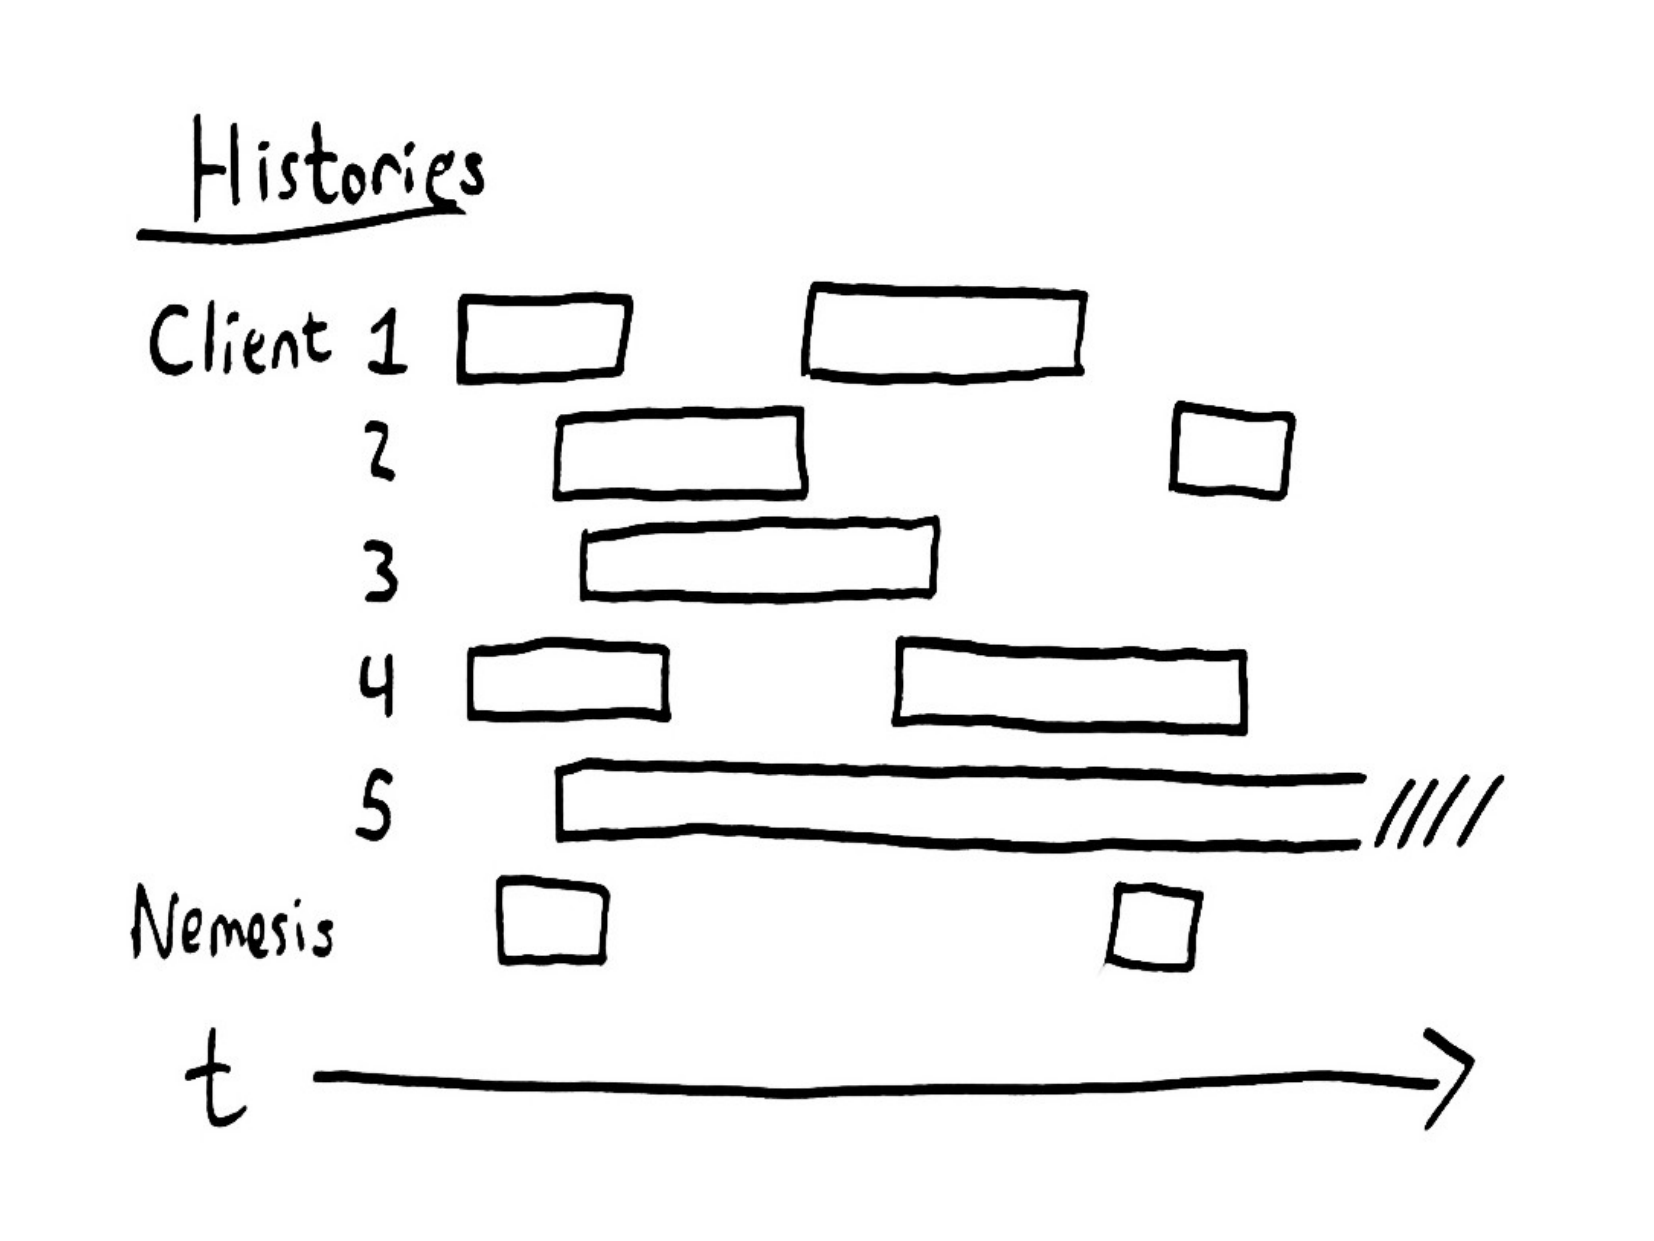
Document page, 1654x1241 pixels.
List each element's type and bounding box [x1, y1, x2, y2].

picture [45, 44, 1576, 1201]
